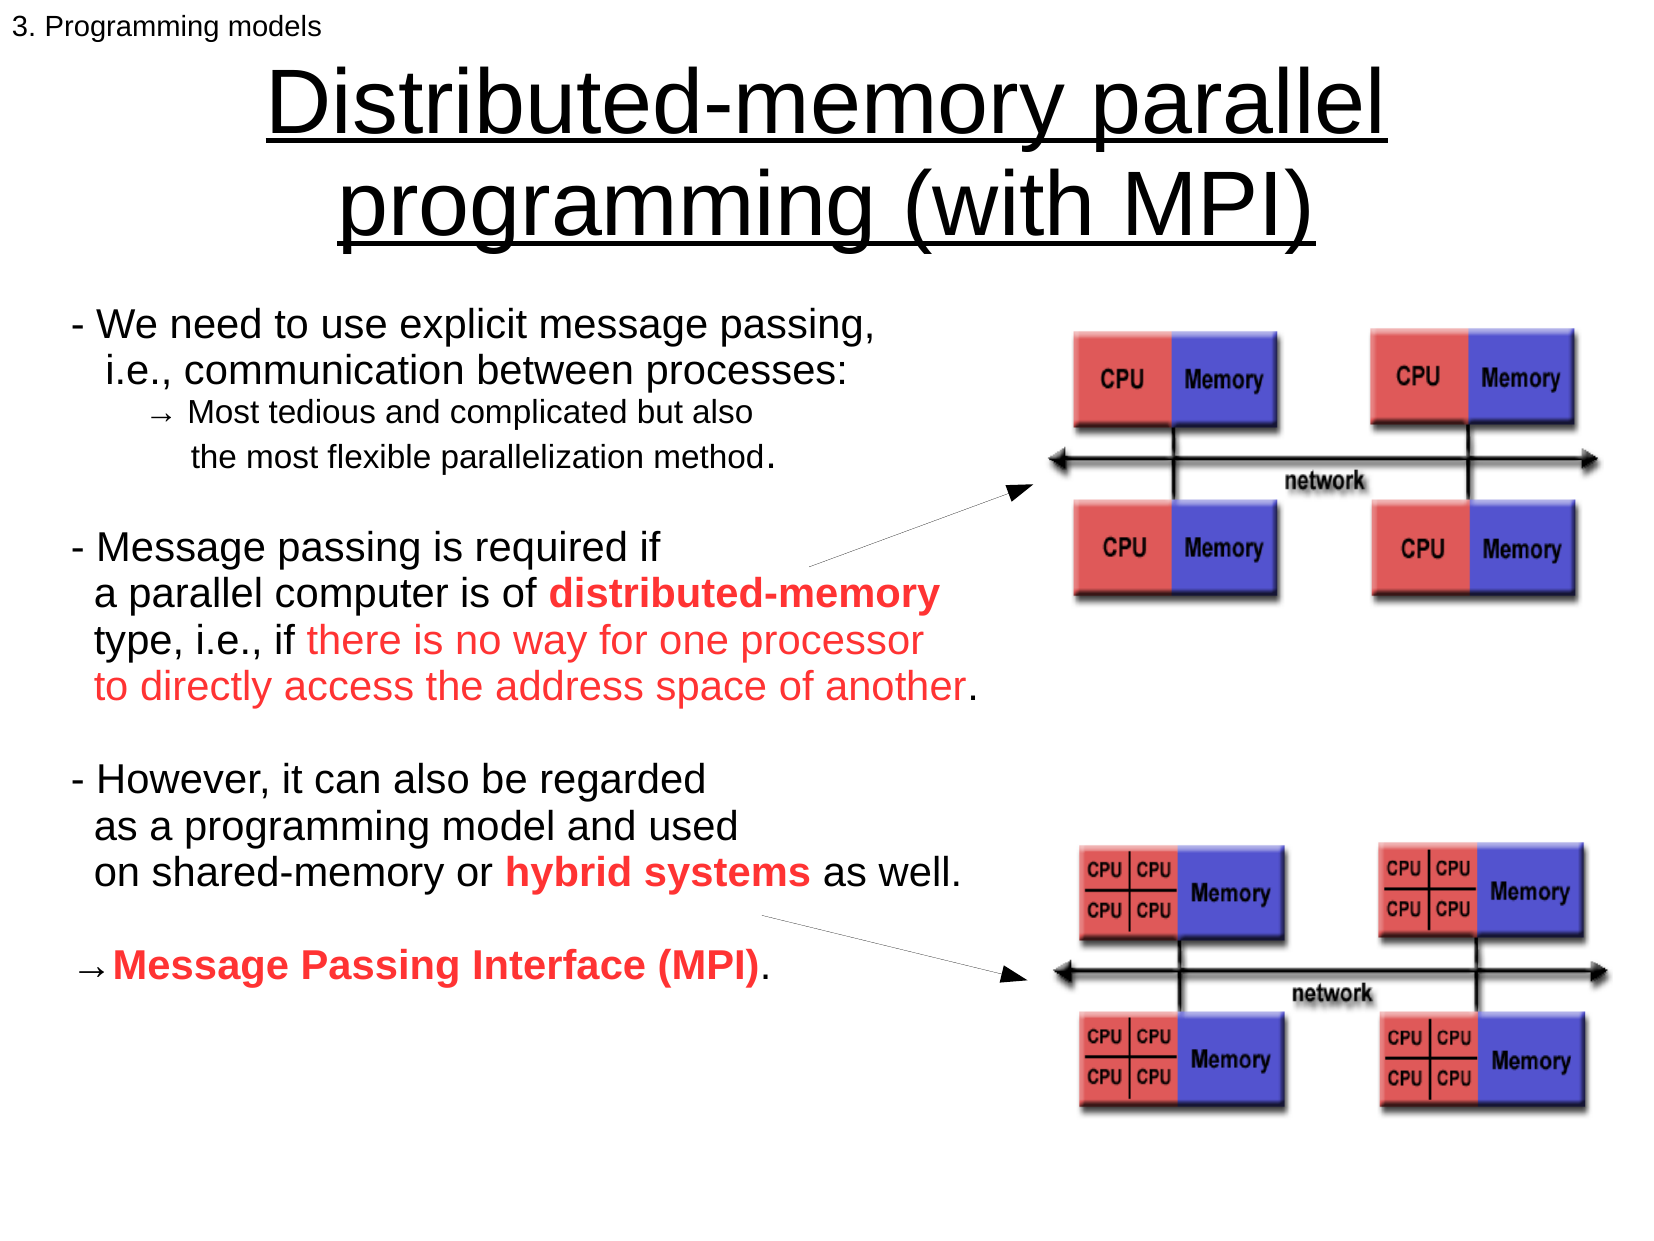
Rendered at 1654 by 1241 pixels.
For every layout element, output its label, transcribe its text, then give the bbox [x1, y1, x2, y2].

subtitle - We need to use explicit message passing, i.e., communication between processes: → Most tedious and complicated but also the most flexible parallelization method. - Message passing is required if a parallel computer is of distributed-memory type, i.e., if there is no way for one processor to directly access the address space of another. - However, it can also be regarded as a programming model and used on shared-memory or hybrid systems as well. →Message Passing Interface (MPI). [70, 284, 1526, 1004]
title Distributed-memory parallel programming (with MPI) [82, 49, 1571, 257]
picture [1027, 307, 1642, 615]
picture [1045, 826, 1636, 1134]
text_box 3. Programming models [11, 8, 815, 44]
